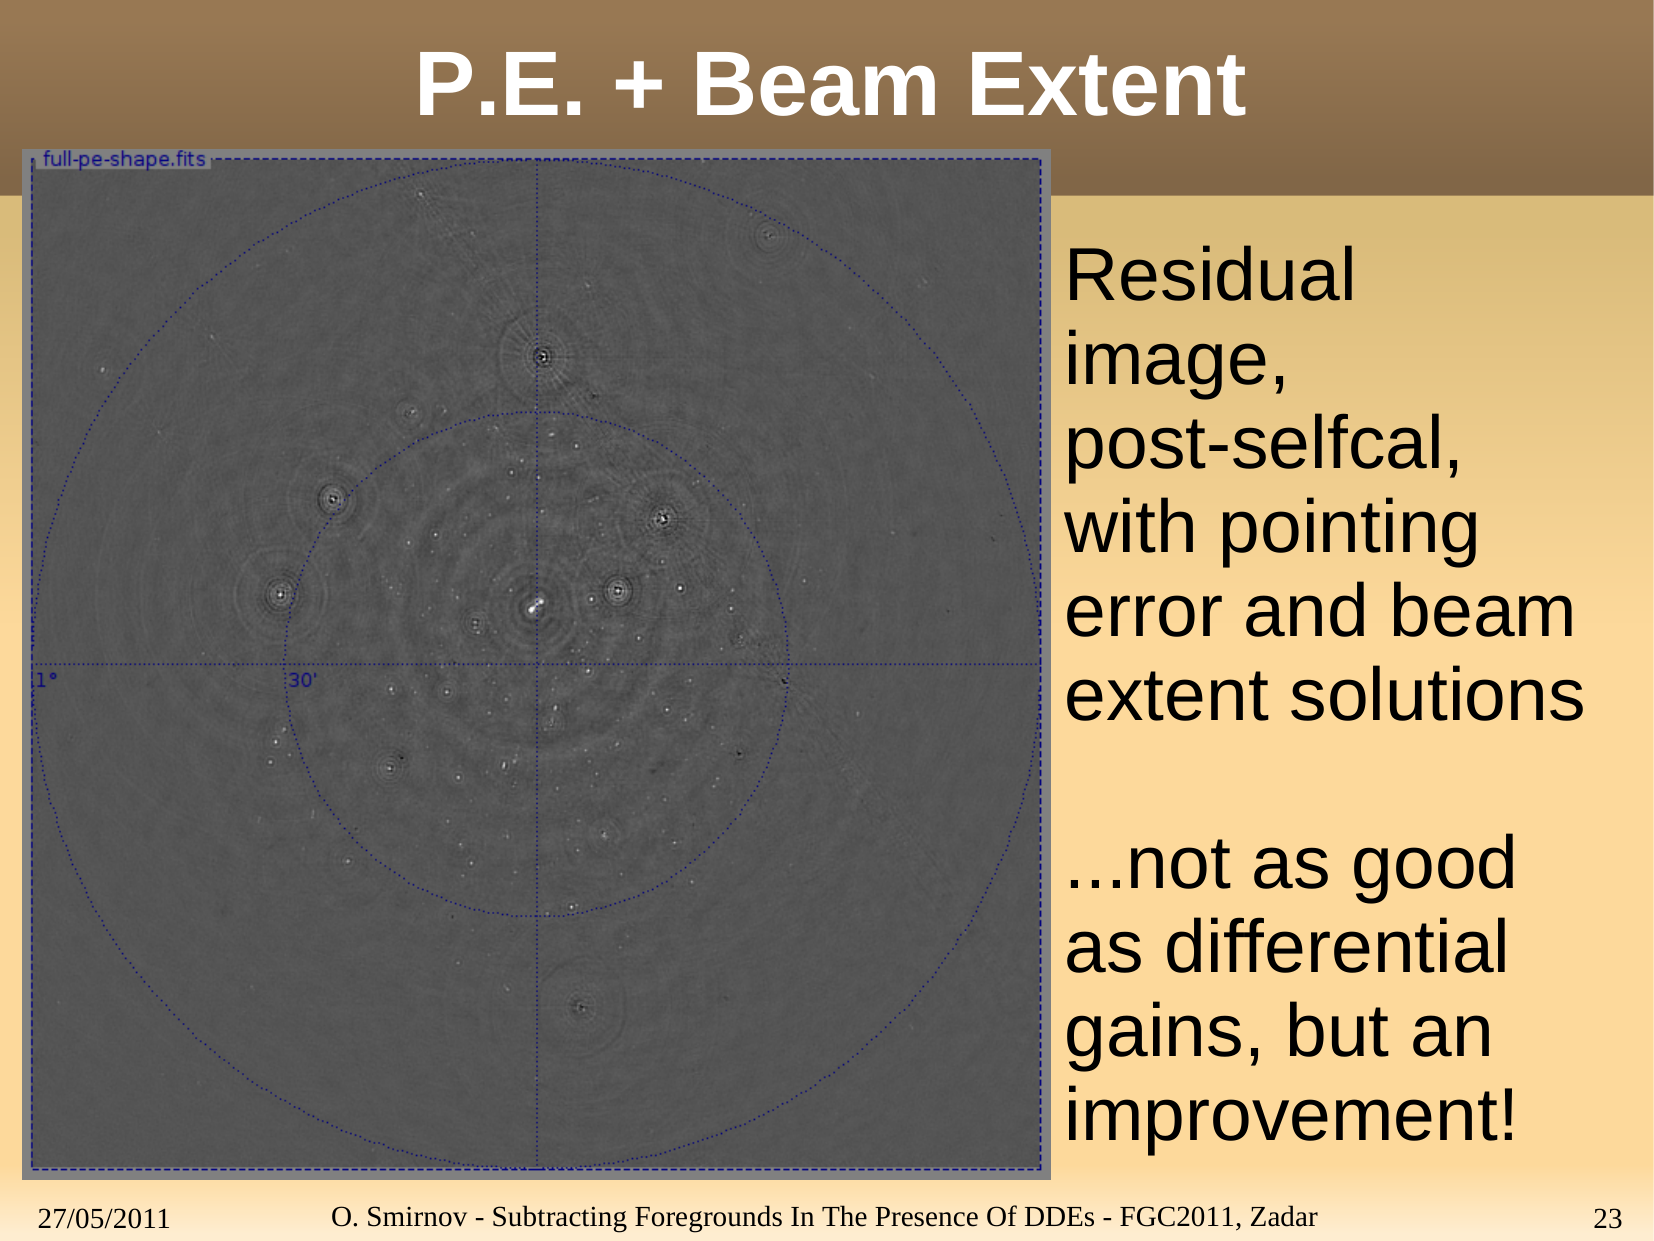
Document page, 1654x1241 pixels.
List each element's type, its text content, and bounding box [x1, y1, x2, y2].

title P.E. + Beam Extent [86, 0, 1576, 188]
text_box Residual image, post-selfcal, with pointing error and beam extent solutions ...not as good as differential gains, but an improvement! [1050, 225, 1613, 1164]
picture [0, 0, 1654, 1241]
